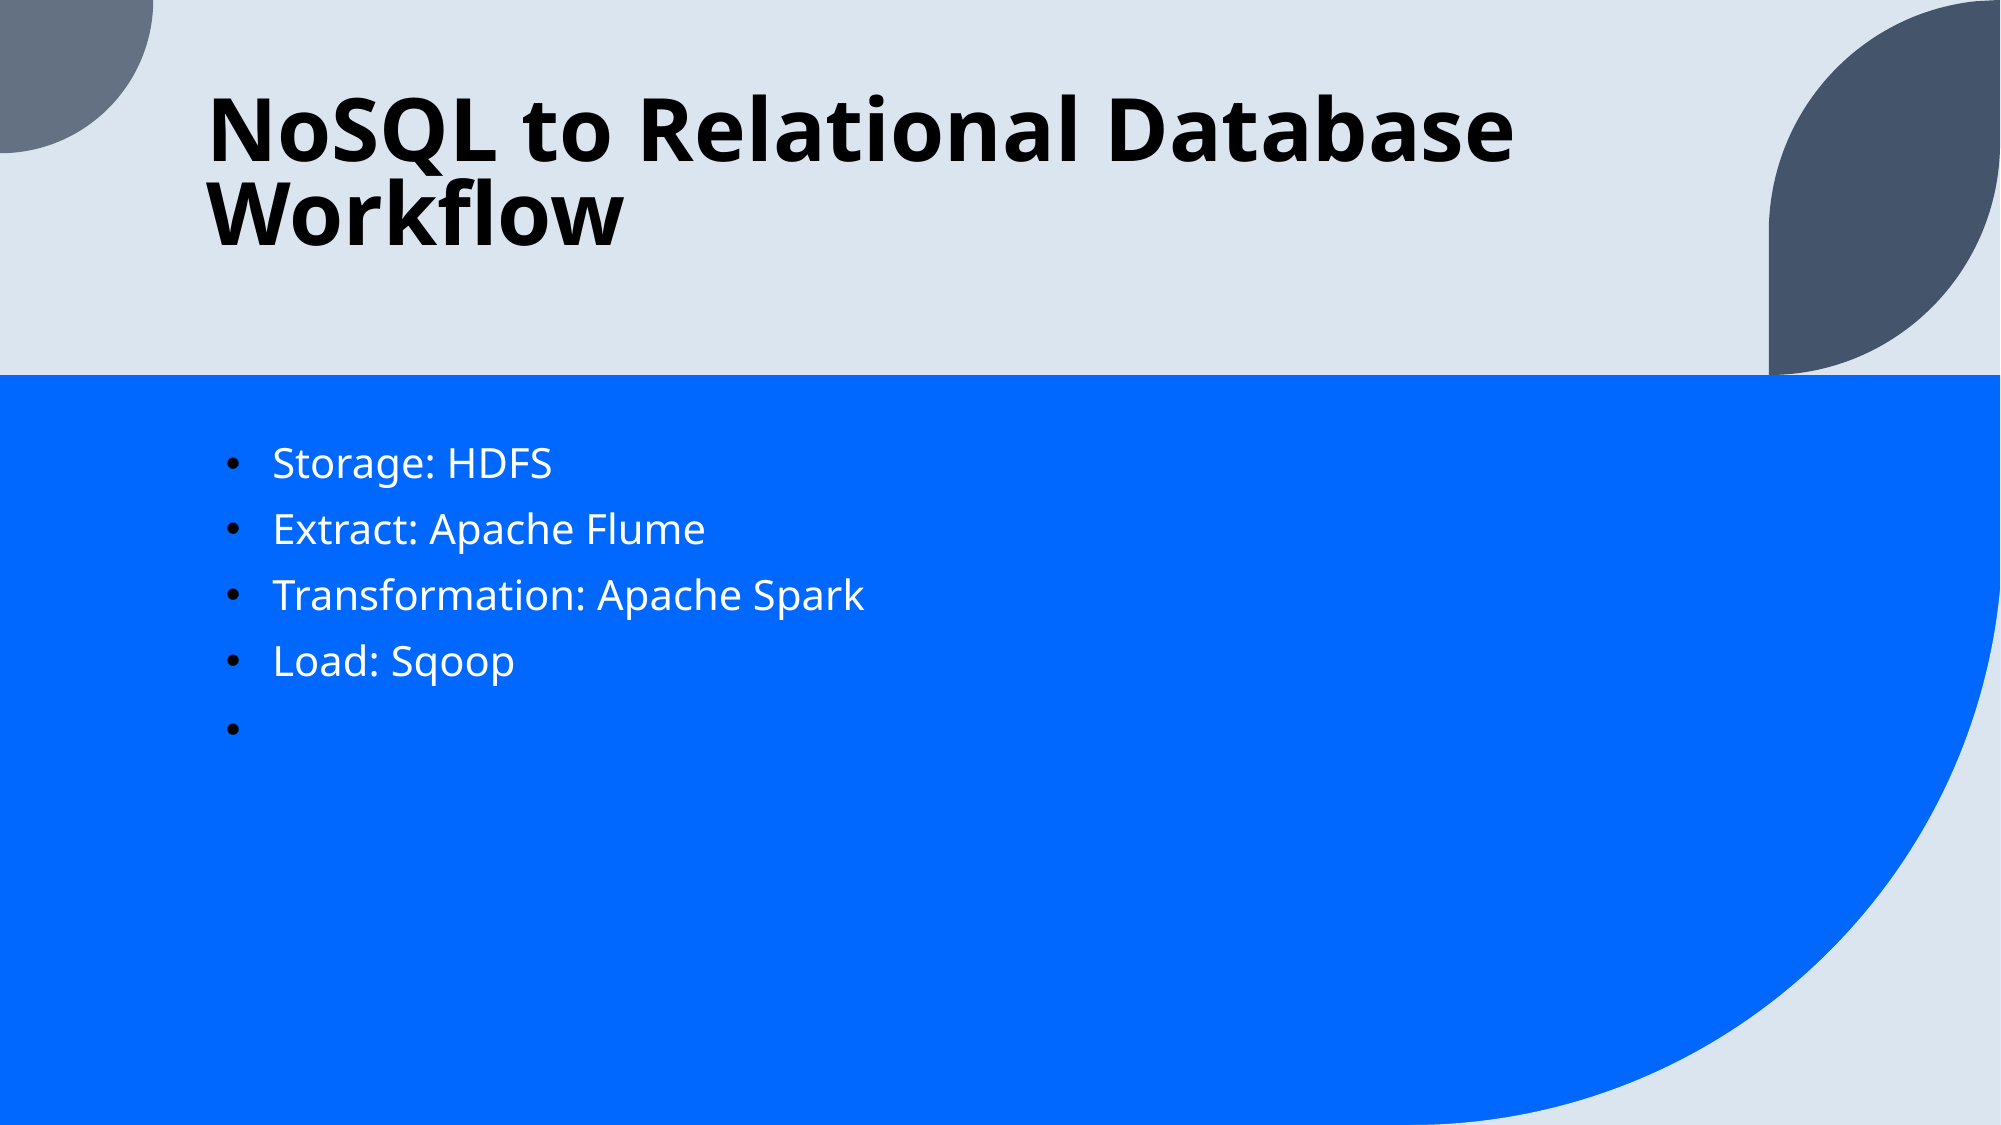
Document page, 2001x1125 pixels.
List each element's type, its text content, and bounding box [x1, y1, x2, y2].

list Storage: HDFS Extract: Apache Flume Transformation: Apache Spark Load: Sqoop [191, 435, 1796, 999]
title NoSQL to Relational Database Workflow [191, 7, 1796, 271]
